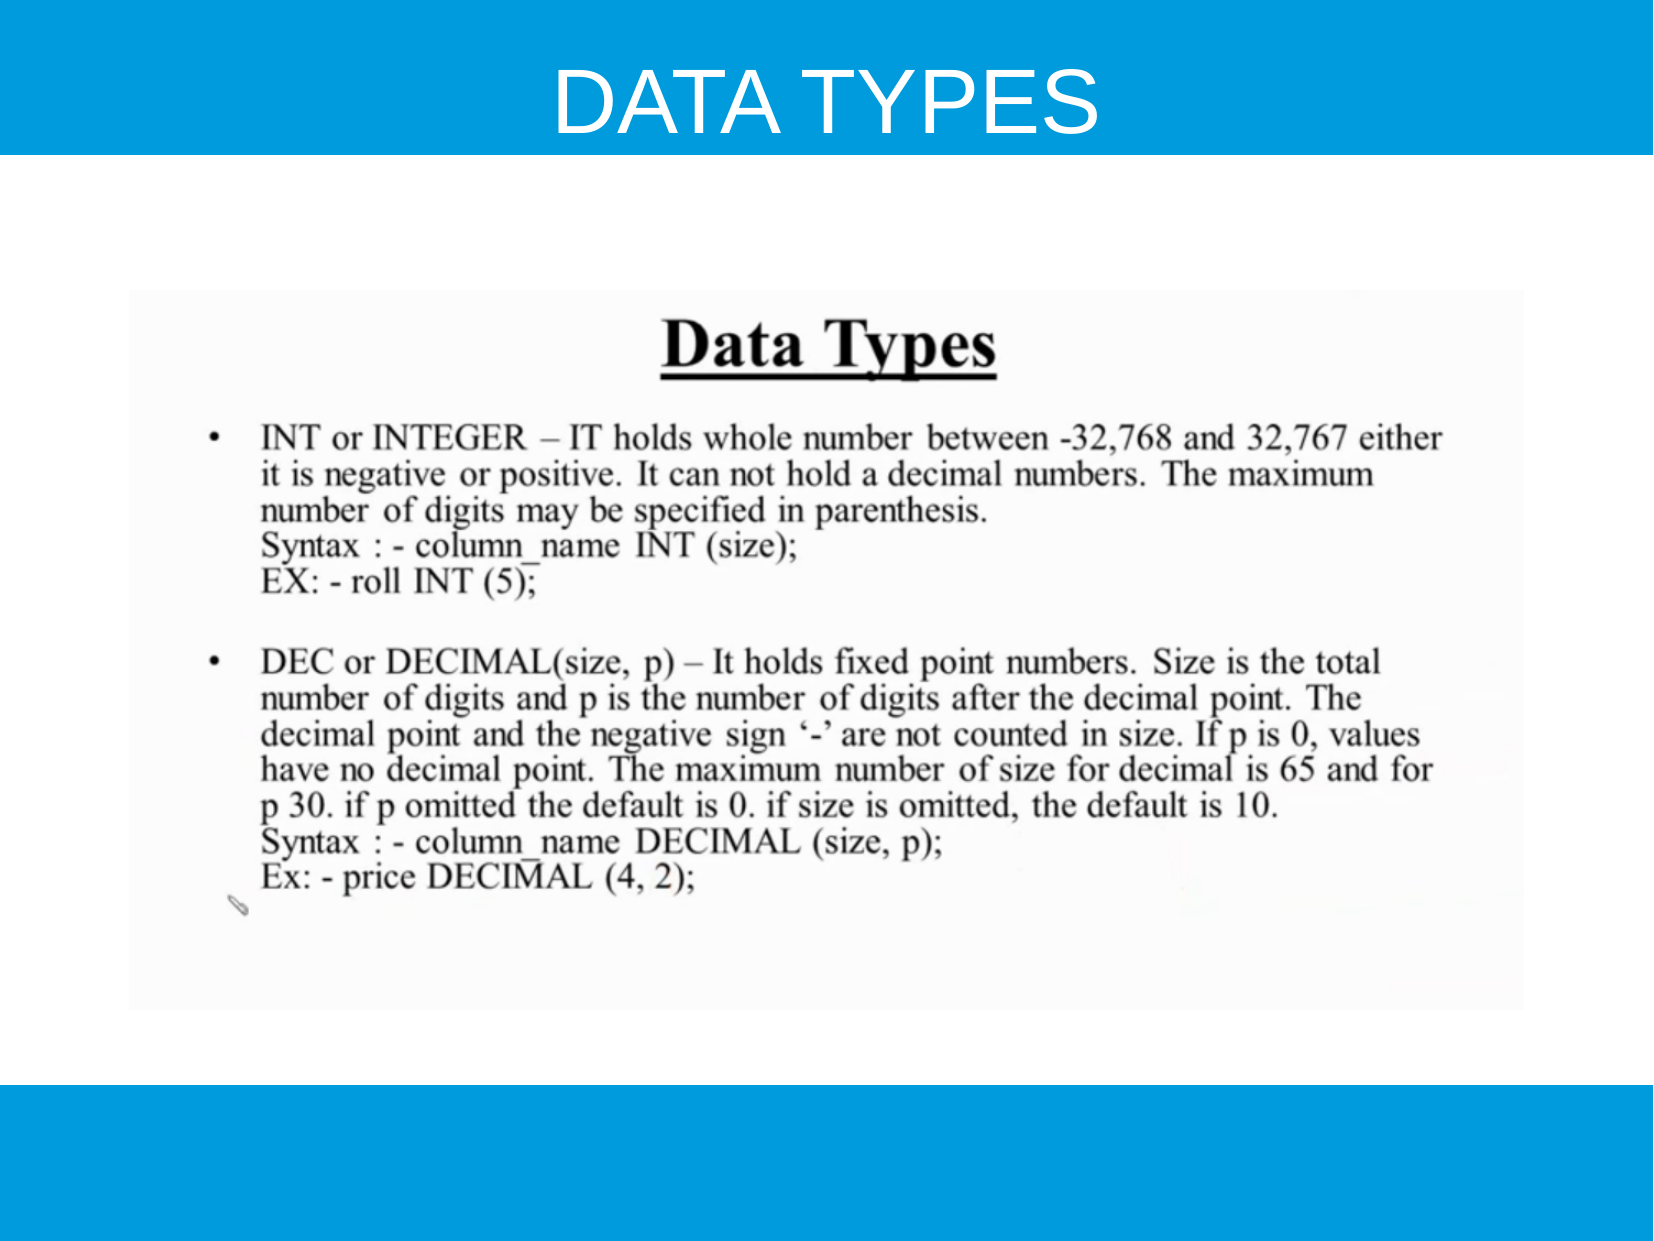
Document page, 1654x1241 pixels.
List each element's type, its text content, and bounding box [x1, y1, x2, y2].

title DATA TYPES [82, 49, 1571, 155]
picture [129, 290, 1524, 1010]
